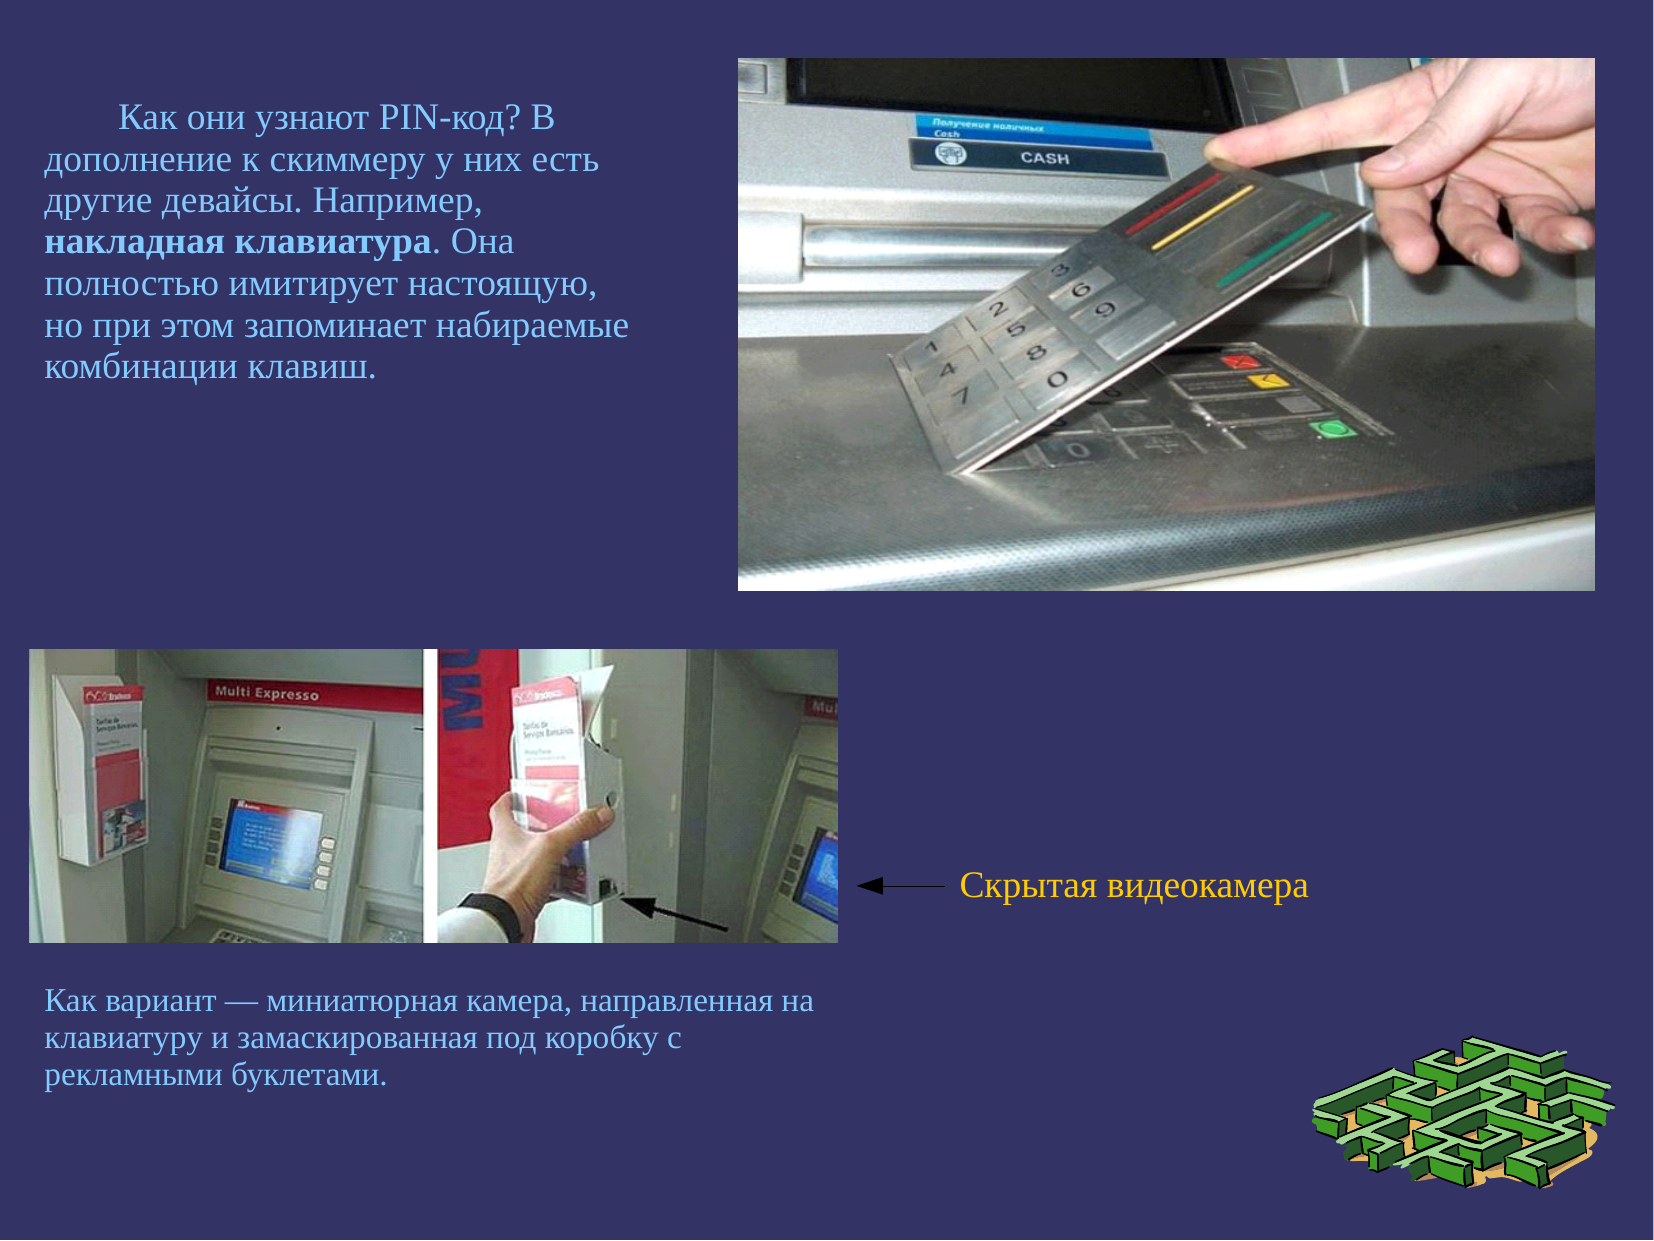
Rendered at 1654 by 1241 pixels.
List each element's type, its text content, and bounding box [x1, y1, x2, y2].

text_box Скрытая видеокамера [944, 856, 1506, 914]
text_box Как они узнают PIN-код? В дополнение к скиммеру у них есть другие девайсы. Например, накладная клавиатура. Она полностью имитирует настоящую, но при этом запоминает набираемые комбинации клавиш. [29, 88, 650, 591]
picture [738, 58, 1595, 591]
picture [29, 649, 838, 943]
text_box Как вариант — миниатюрная камера, направленная на клавиатуру и замаскированная под коробку с рекламными буклетами. [29, 974, 857, 1103]
